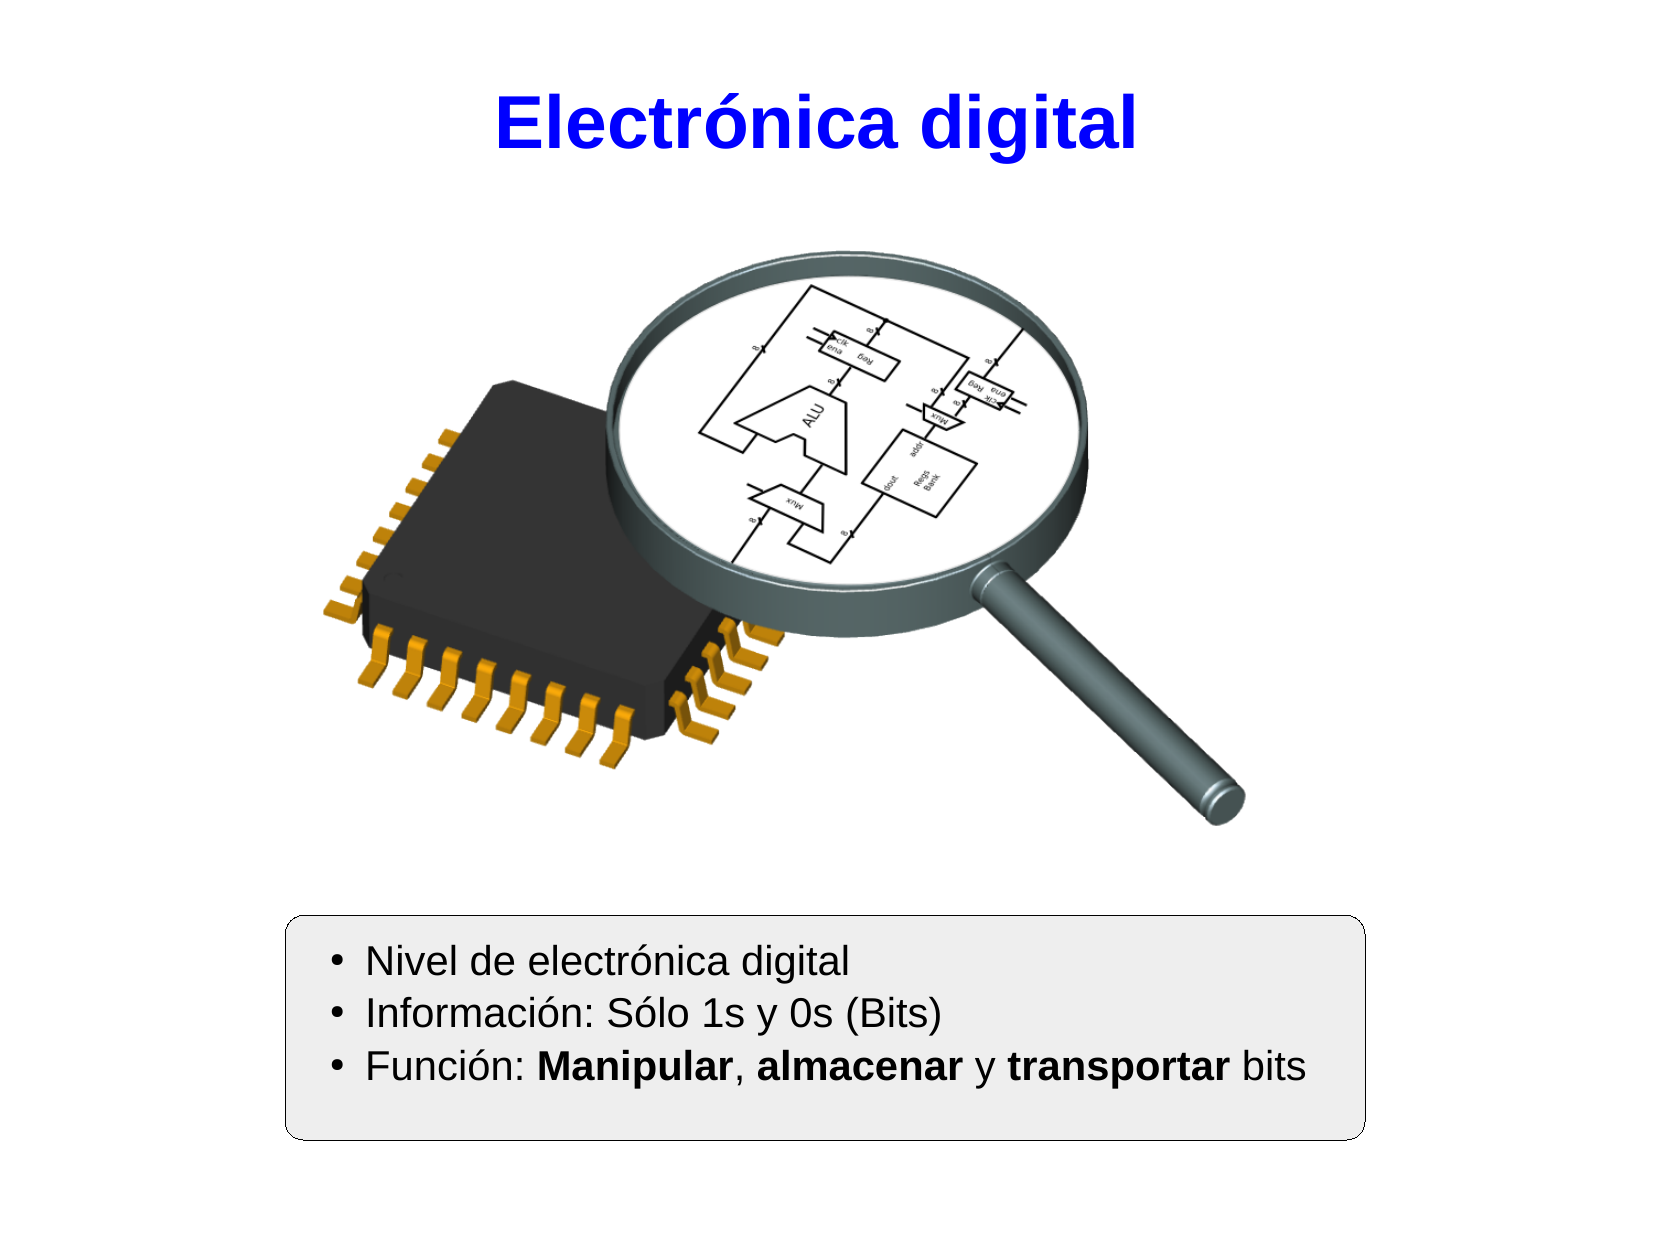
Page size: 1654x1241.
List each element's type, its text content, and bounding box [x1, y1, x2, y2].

text_box Electrónica digital [90, 73, 1546, 211]
text_box Nivel de electrónica digital Información: Sólo 1s y 0s (Bits) Función: Manipular, almacenar y transportar bits [315, 930, 1336, 1126]
text_box [285, 915, 1366, 1141]
picture [323, 250, 1246, 826]
